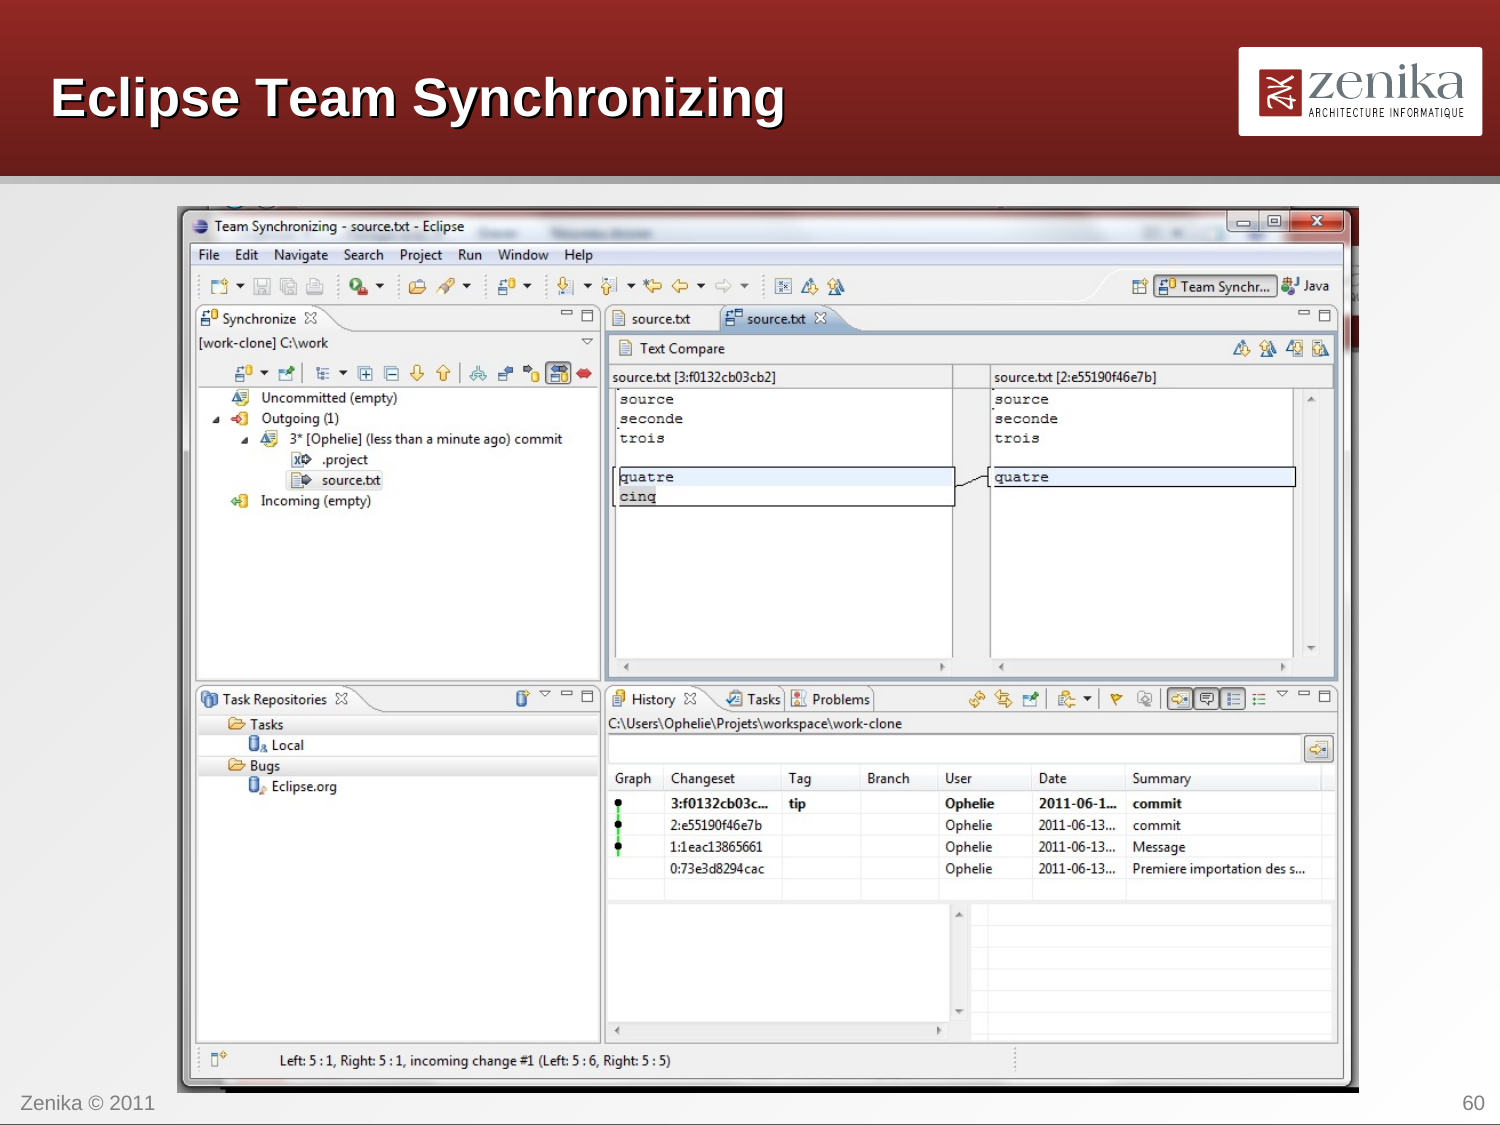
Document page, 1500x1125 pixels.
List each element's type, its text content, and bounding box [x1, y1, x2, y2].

title Eclipse Team Synchronizing [50, 22, 1206, 172]
picture [177, 206, 1359, 1093]
picture [1257, 58, 1464, 125]
